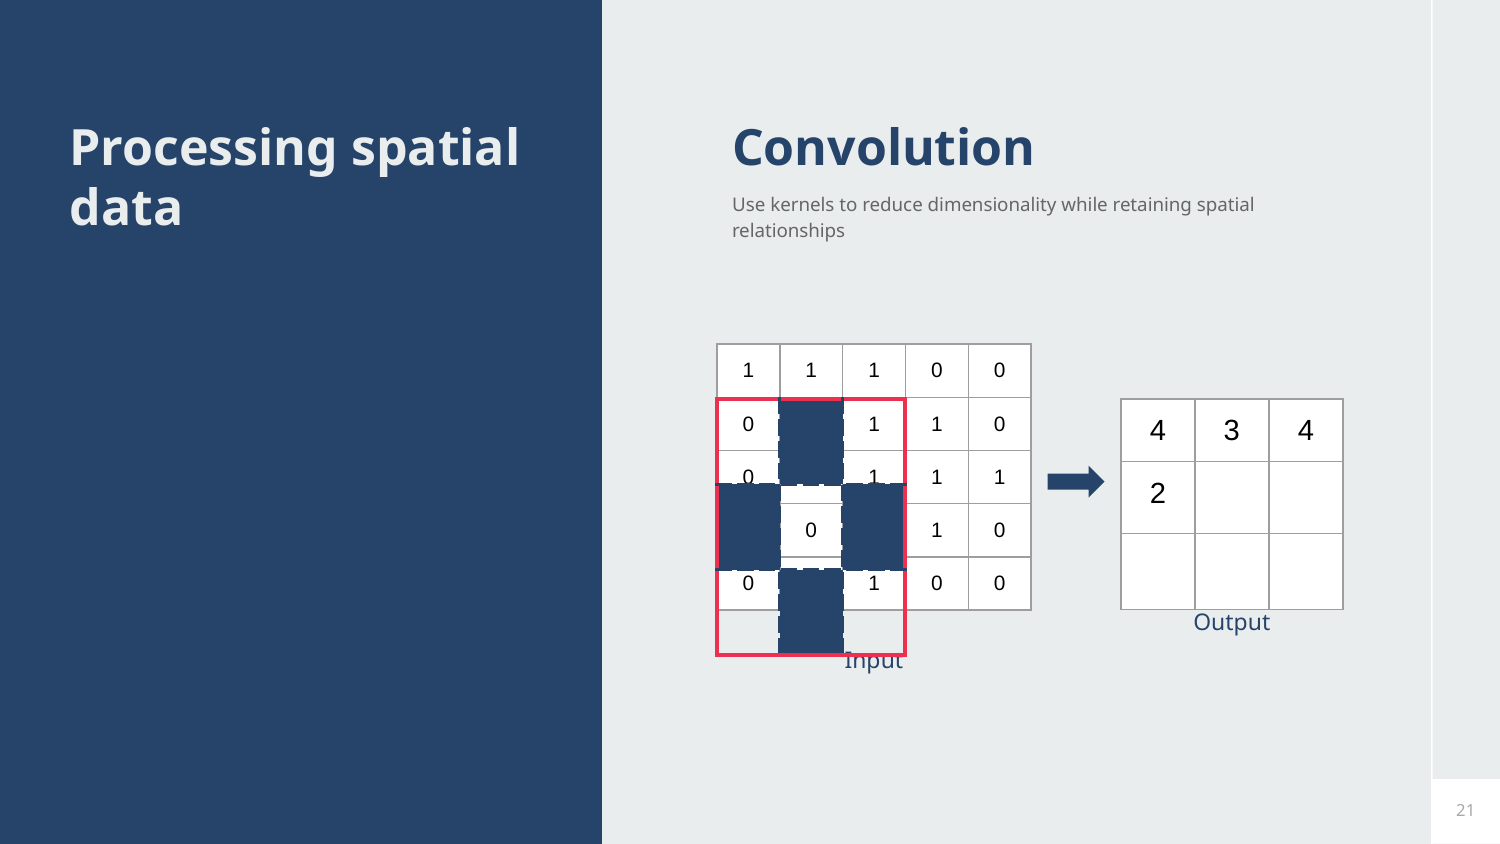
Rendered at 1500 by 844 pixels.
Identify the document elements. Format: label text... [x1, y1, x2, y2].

table_cell 2 [1122, 462, 1194, 533]
list Use kernels to reduce dimensionality while retaining spatial relationships [717, 194, 1313, 256]
table_cell 1 [969, 451, 1030, 503]
table_cell [719, 570, 780, 653]
subtitle Input [717, 626, 1032, 682]
table_header 4 [1270, 400, 1342, 461]
subtitle Output [1120, 588, 1344, 644]
table_header [719, 401, 780, 484]
table_header 3 [1196, 400, 1268, 461]
table_cell 0 [969, 398, 1030, 450]
table_cell 0 [969, 558, 1030, 609]
table_cell [1122, 534, 1194, 588]
slide_number <number> [1400, 779, 1491, 844]
table_header [843, 401, 903, 484]
table_cell 1 [907, 504, 968, 556]
table_header 0 [906, 345, 968, 397]
title Convolution [717, 99, 1367, 194]
table_header 1 [781, 345, 842, 397]
table_cell [1270, 534, 1342, 588]
table_cell [843, 570, 903, 653]
table_cell 0 [907, 558, 968, 609]
table_header 0 [969, 345, 1030, 397]
title Processing spatial data [54, 99, 582, 703]
table_header 1 [843, 345, 905, 397]
table_header 1 [718, 345, 779, 397]
table_cell [1196, 462, 1268, 533]
table_cell [843, 484, 903, 570]
table_cell [1196, 534, 1268, 588]
table_cell 1 [907, 451, 968, 503]
table_header [780, 401, 843, 484]
table_header 4 [1122, 400, 1194, 461]
table_cell [719, 484, 780, 570]
table_cell 0 [969, 504, 1030, 556]
table_cell 1 [907, 398, 968, 450]
table_cell [780, 484, 843, 570]
text_box [1047, 465, 1105, 498]
table_cell [780, 570, 843, 653]
table_cell [1270, 462, 1342, 533]
